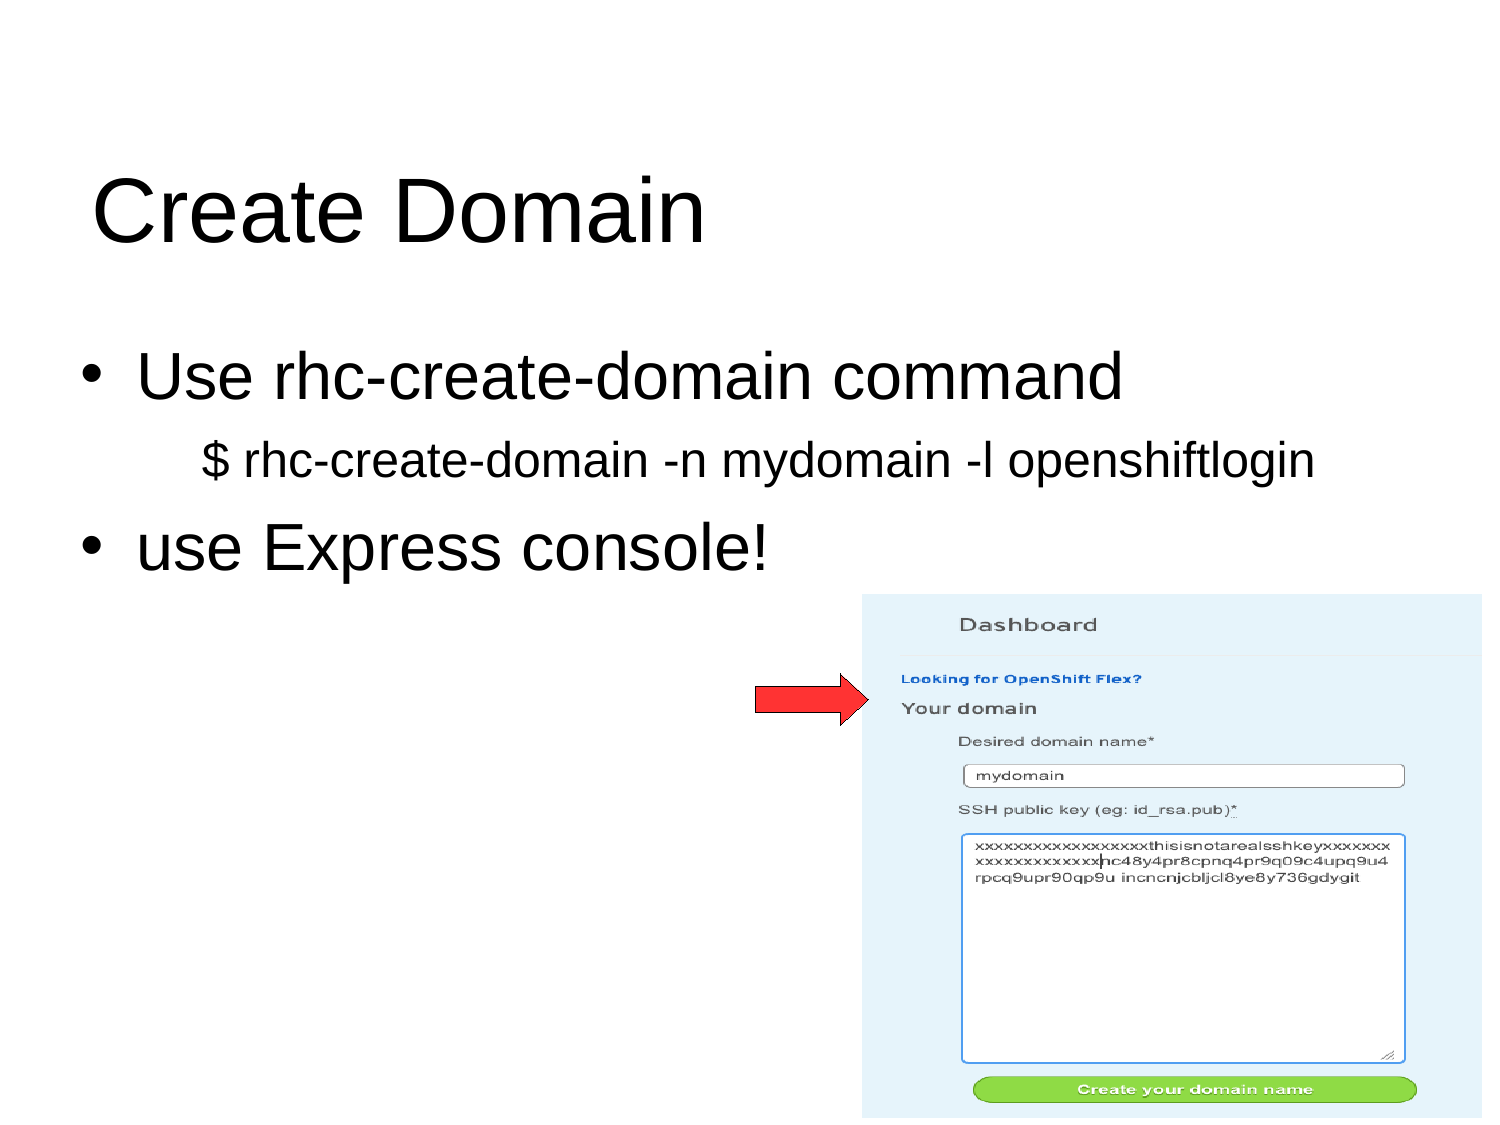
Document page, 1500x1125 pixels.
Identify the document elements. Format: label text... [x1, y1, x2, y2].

title Create Domain [77, 88, 1353, 324]
picture [862, 594, 1482, 1118]
list Use rhc-create-domain command $ rhc-create-domain -n mydomain -l openshiftlogin use Express console! [65, 324, 1341, 1068]
text_box [755, 673, 869, 726]
